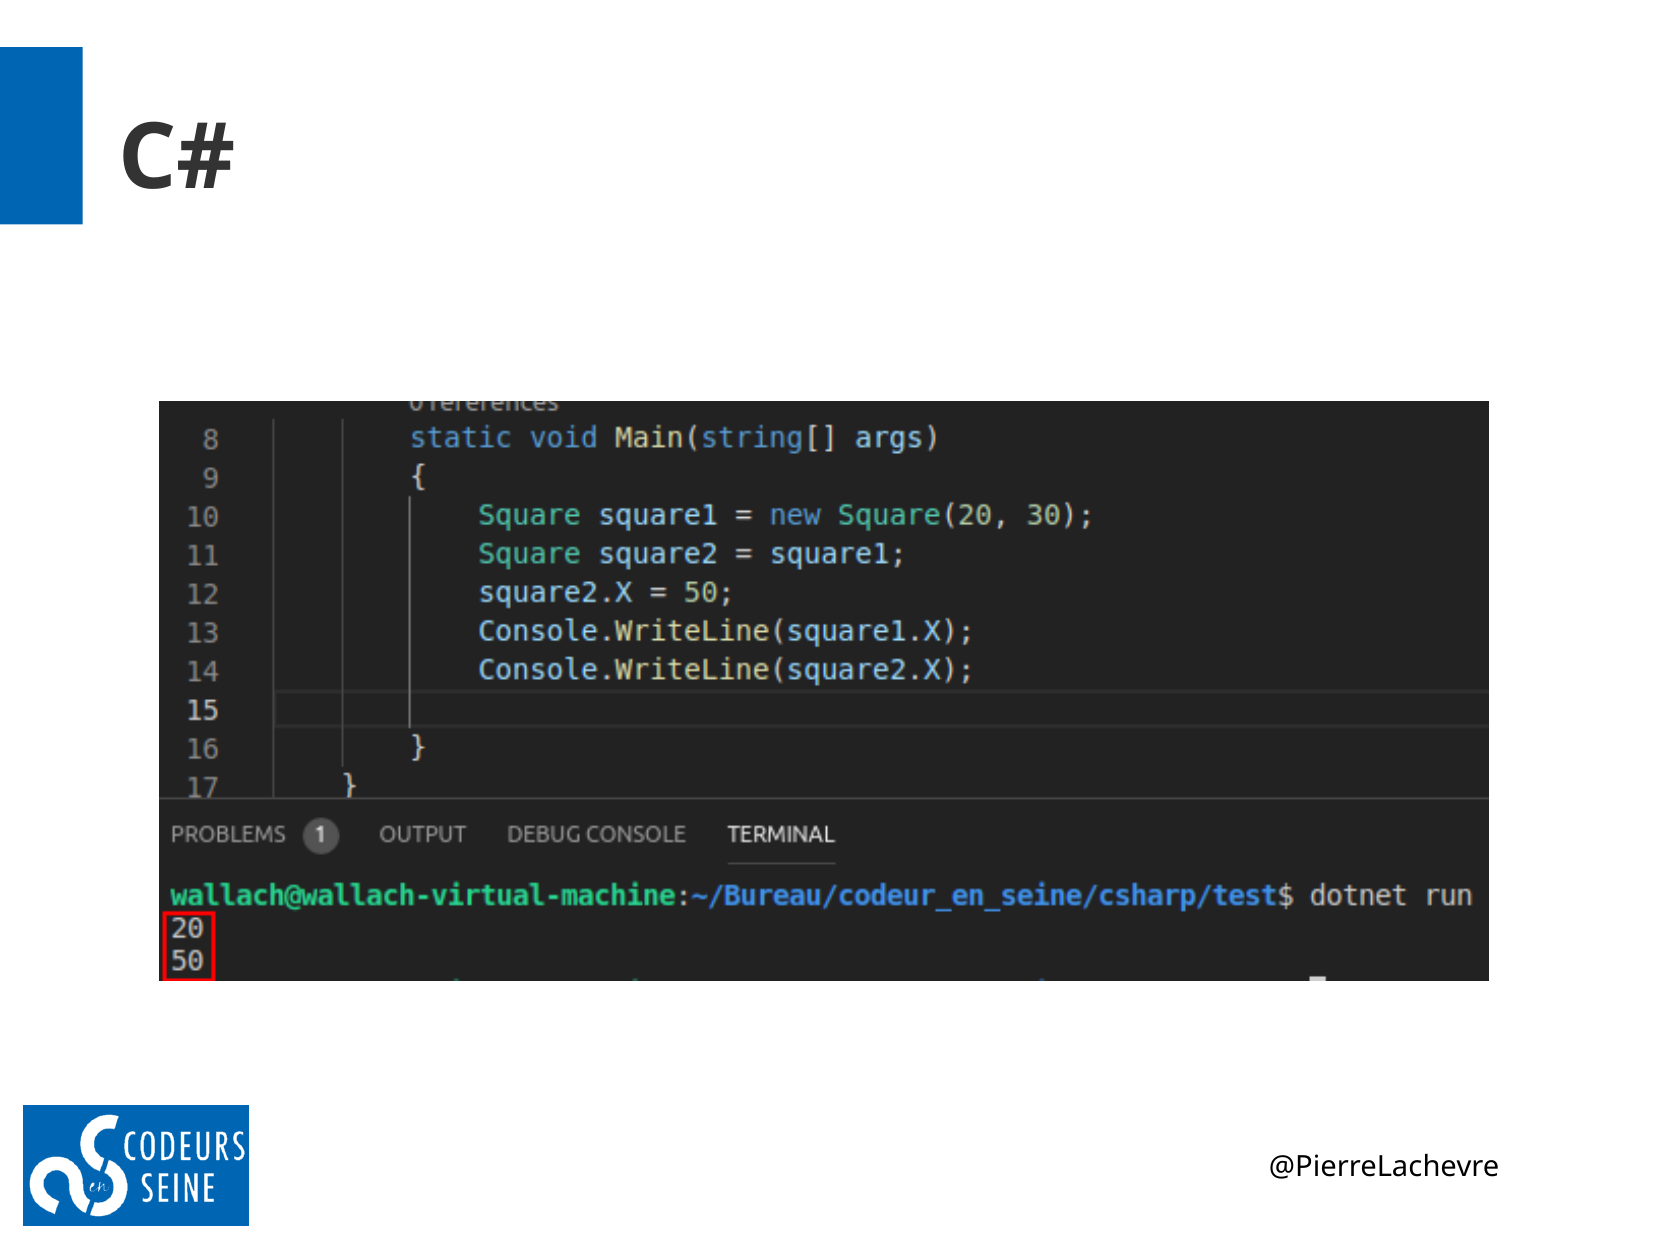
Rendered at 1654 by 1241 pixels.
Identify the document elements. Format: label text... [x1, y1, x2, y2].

picture [159, 401, 1489, 981]
title C# [118, 49, 1571, 257]
picture [23, 1105, 249, 1226]
